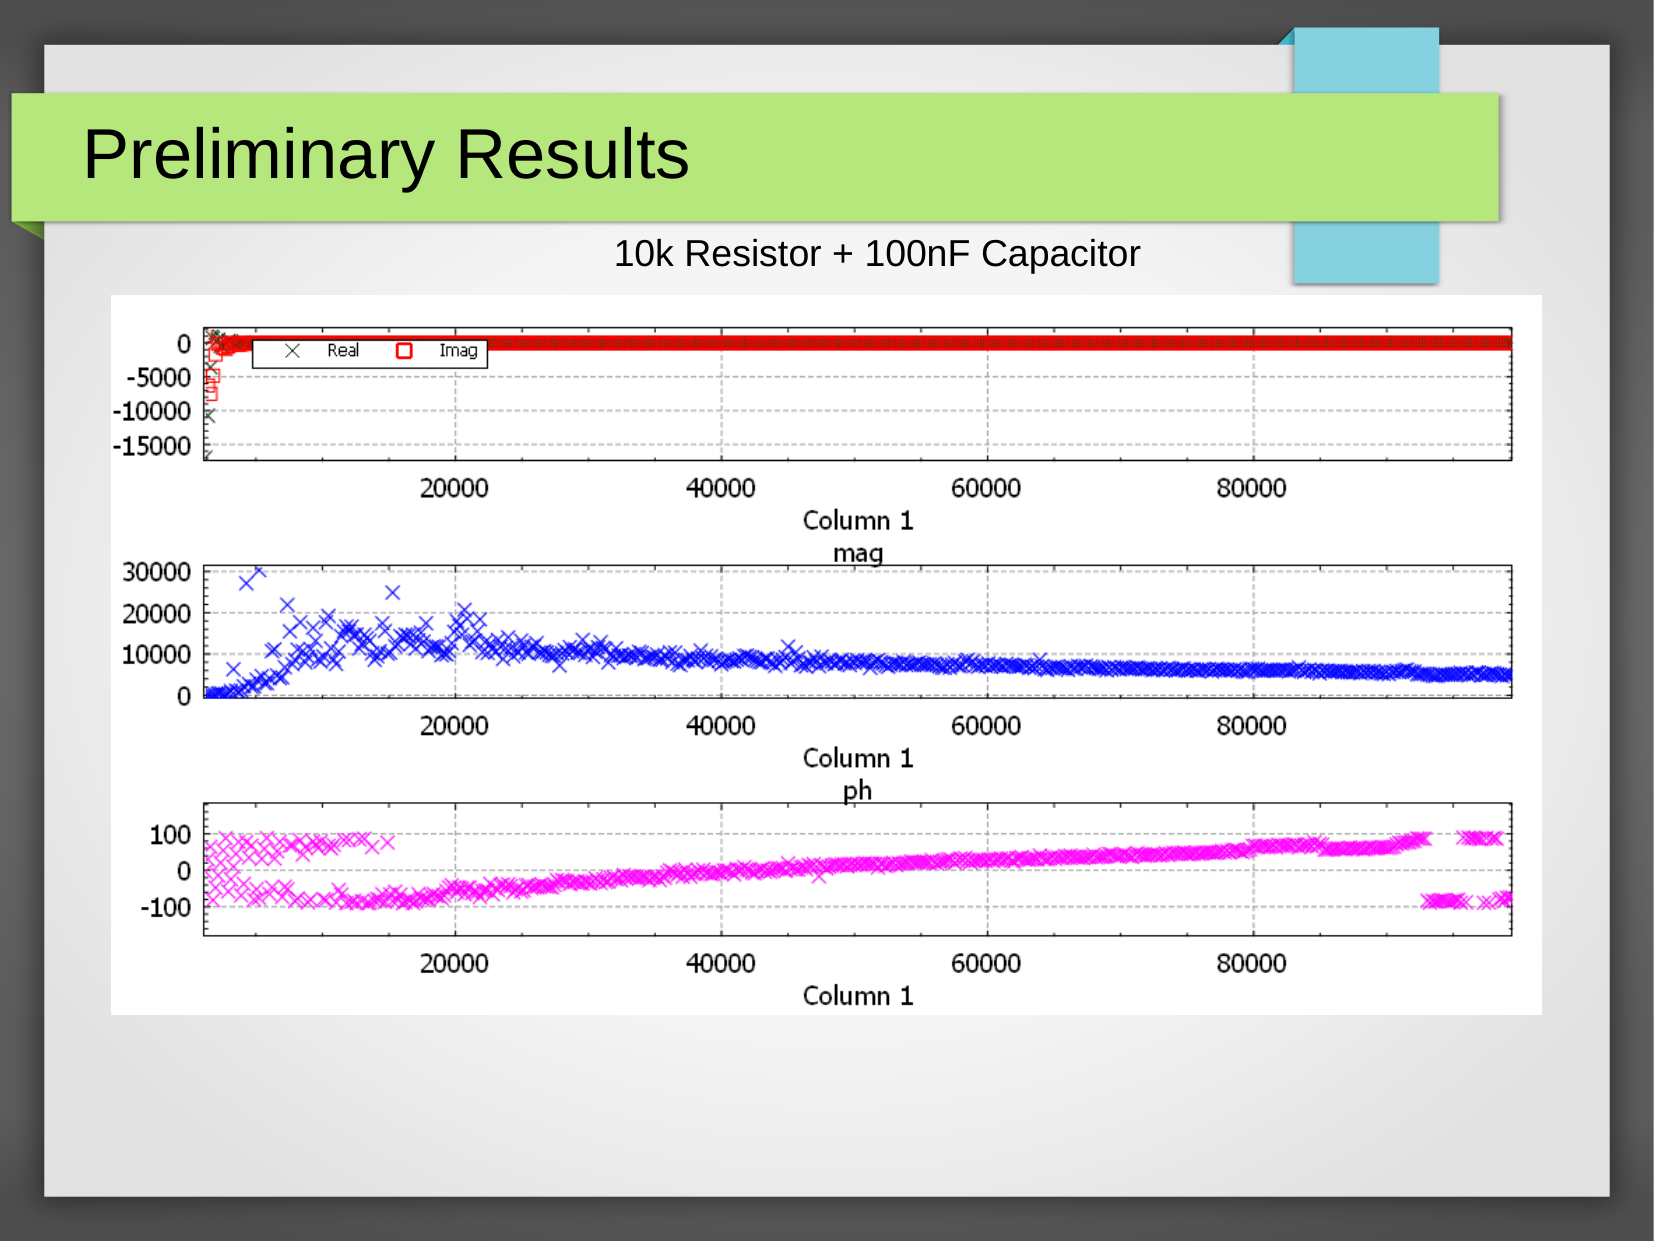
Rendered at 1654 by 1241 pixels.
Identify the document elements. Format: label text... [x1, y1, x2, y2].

title Preliminary Results [82, 94, 1264, 213]
picture [0, 0, 1654, 1241]
text_box 10k Resistor + 100nF Capacitor [555, 225, 1201, 282]
